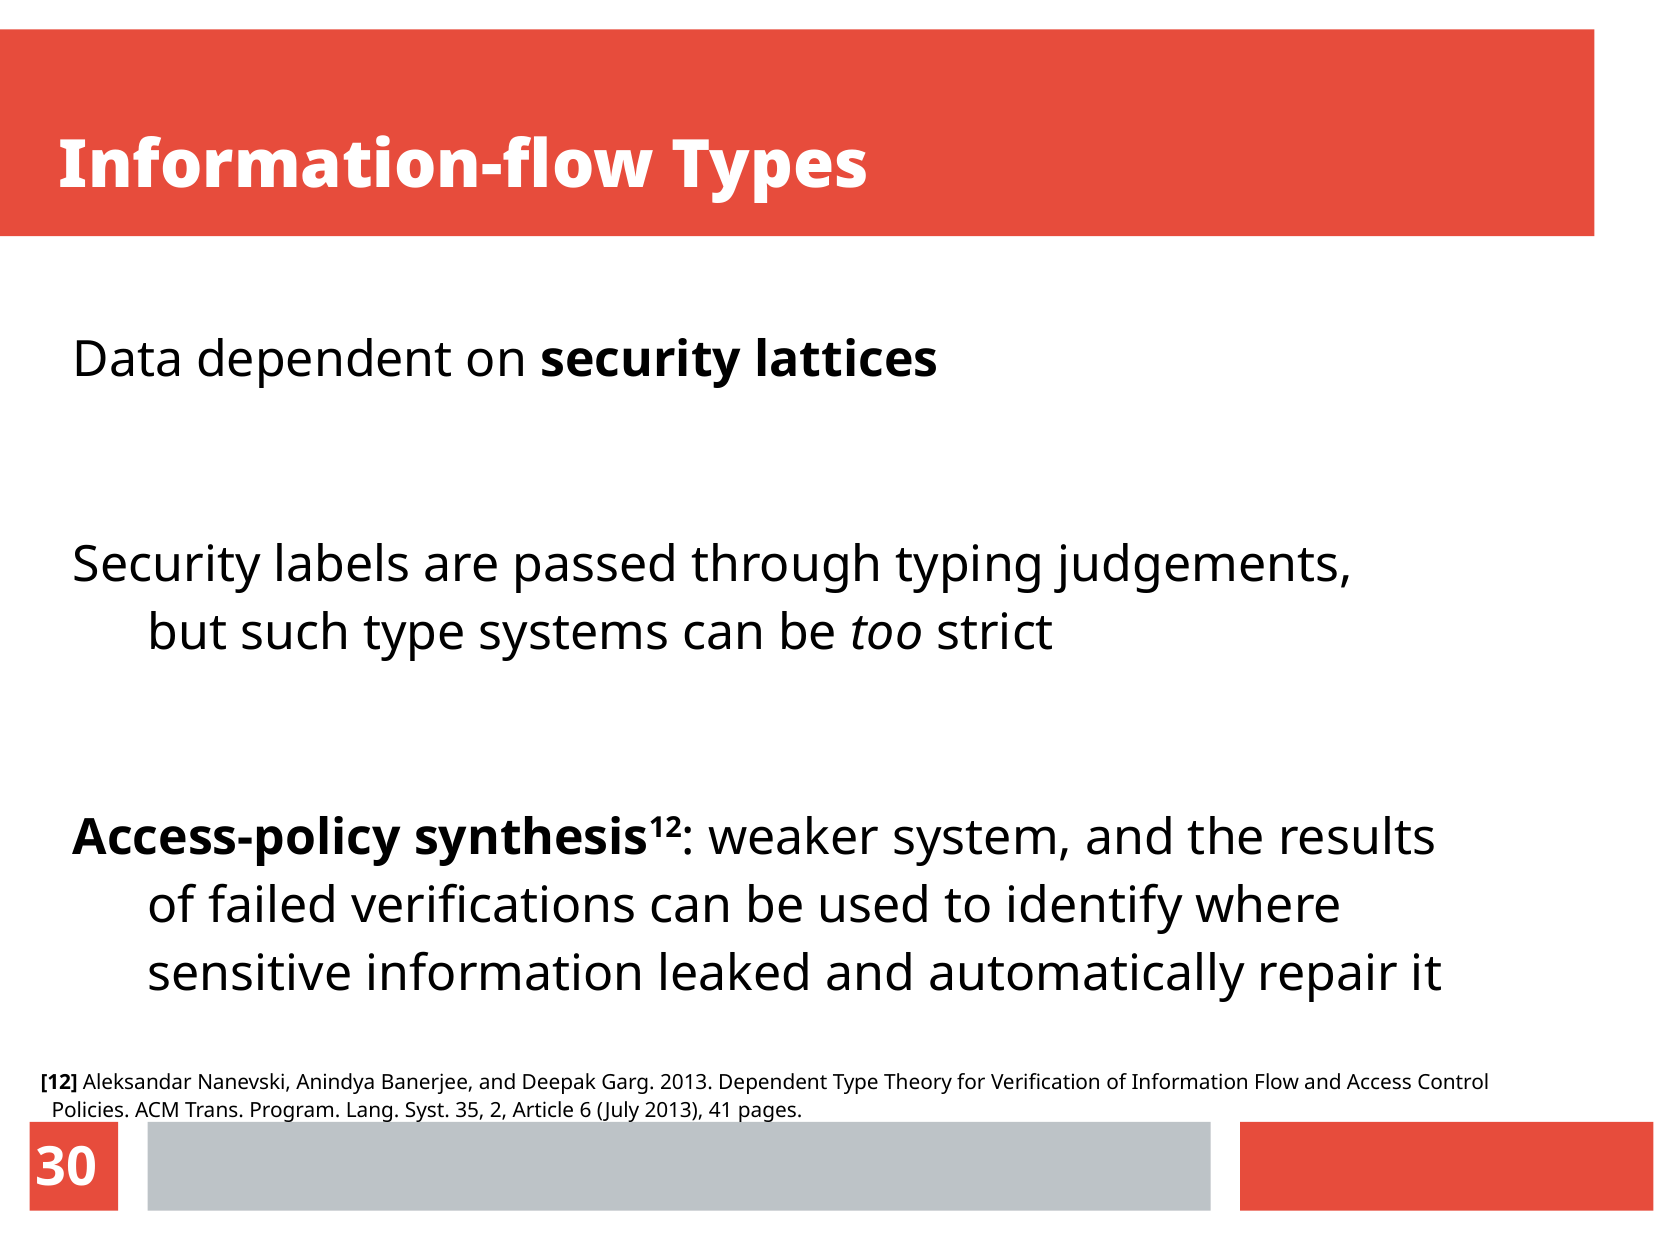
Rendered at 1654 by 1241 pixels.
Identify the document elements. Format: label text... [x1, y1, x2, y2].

text_box [12] Aleksandar Nanevski, Anindya Banerjee, and Deepak Garg. 2013. Dependent Type Theory for Verification of Information Flow and Access Control Policies. ACM Trans. Program. Lang. Syst. 35, 2, Article 6 (July 2013), 41 pages. [25, 1059, 1654, 1123]
text_box 30 [20, 1119, 254, 1210]
text_box Data dependent on security lattices Security labels are passed through typing judgements, but such type systems can be too strict Access-policy synthesis12: weaker system, and the results of failed verifications can be used to identify where sensitive information leaked and automatically repair it [57, 315, 1627, 913]
title Information-flow Types [59, 58, 1595, 207]
